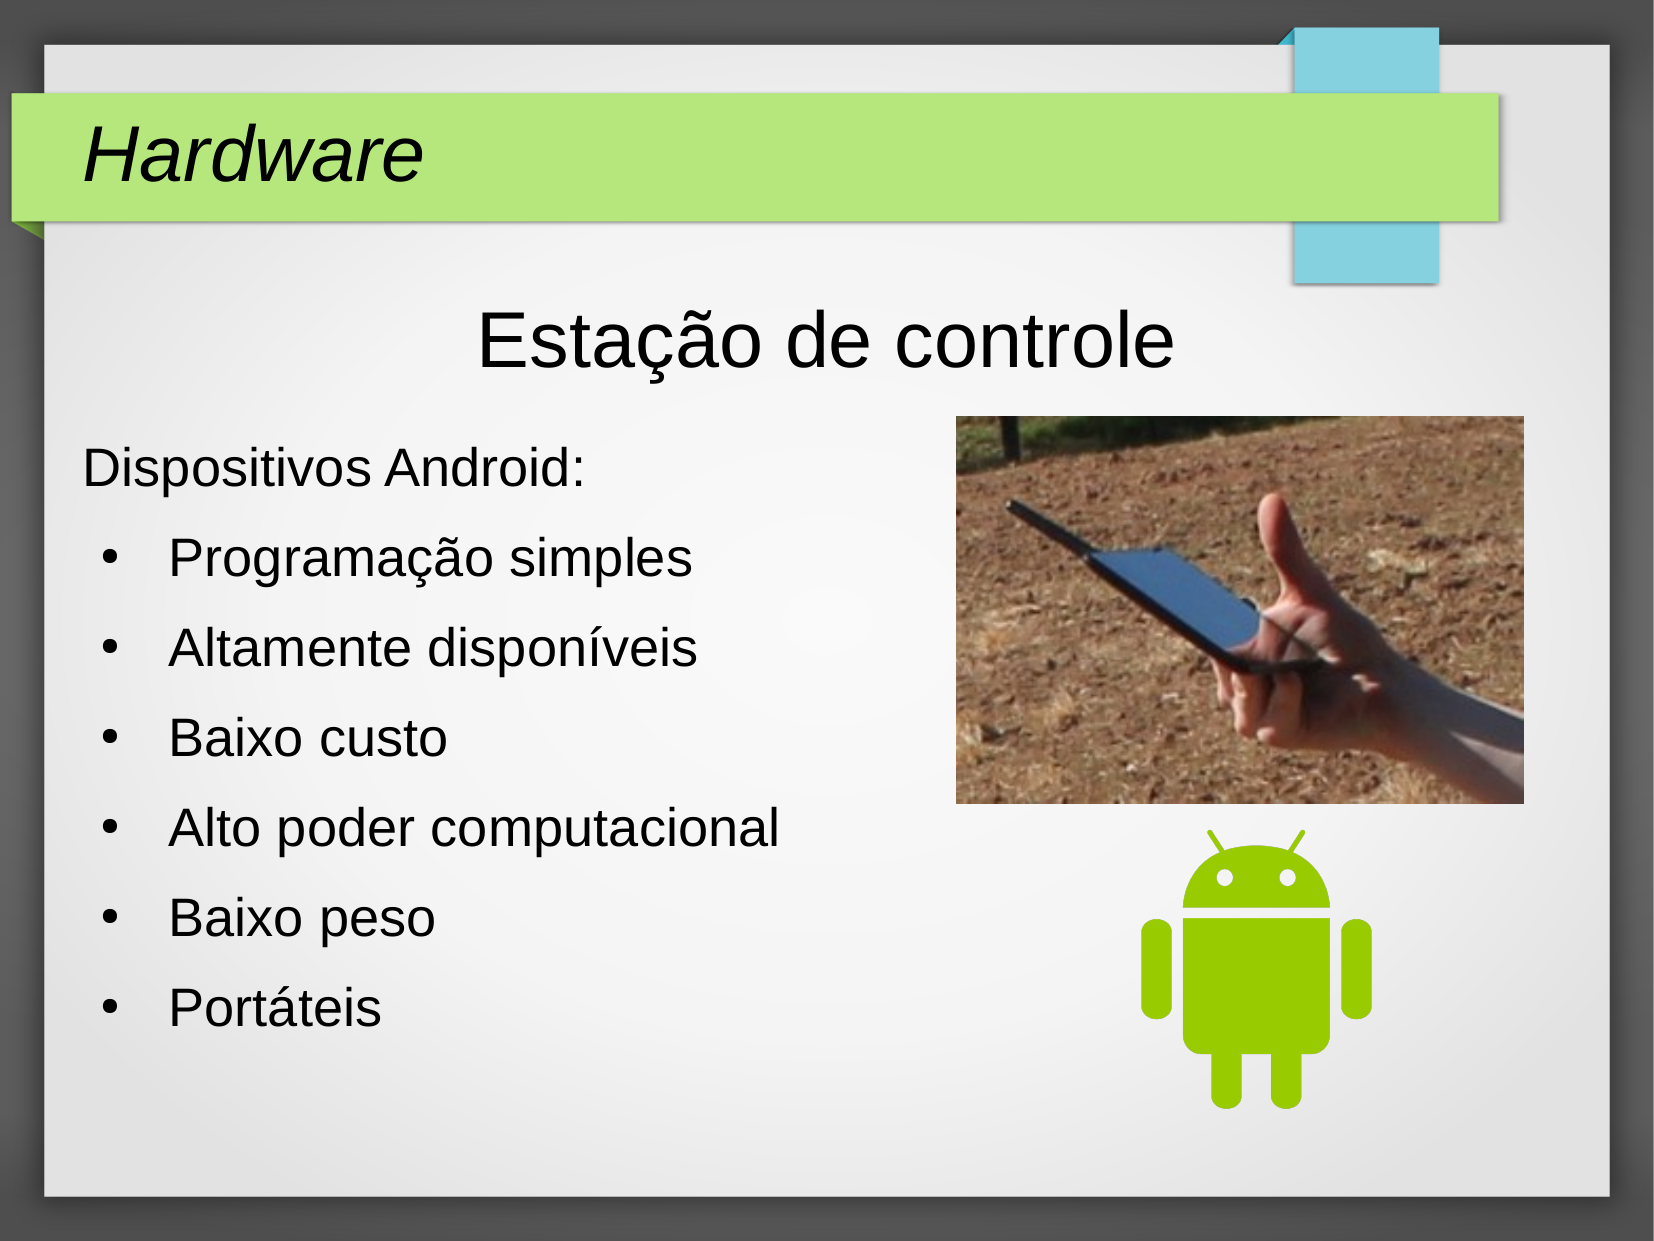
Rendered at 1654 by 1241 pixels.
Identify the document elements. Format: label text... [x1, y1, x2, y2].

list Dispositivos Android: Programação simples Altamente disponíveis Baixo custo Alto poder computacional Baixo peso Portáteis [82, 437, 1571, 1099]
title Hardware [82, 94, 1264, 213]
list Estação de controle [82, 295, 1571, 437]
picture [0, 0, 1654, 1241]
